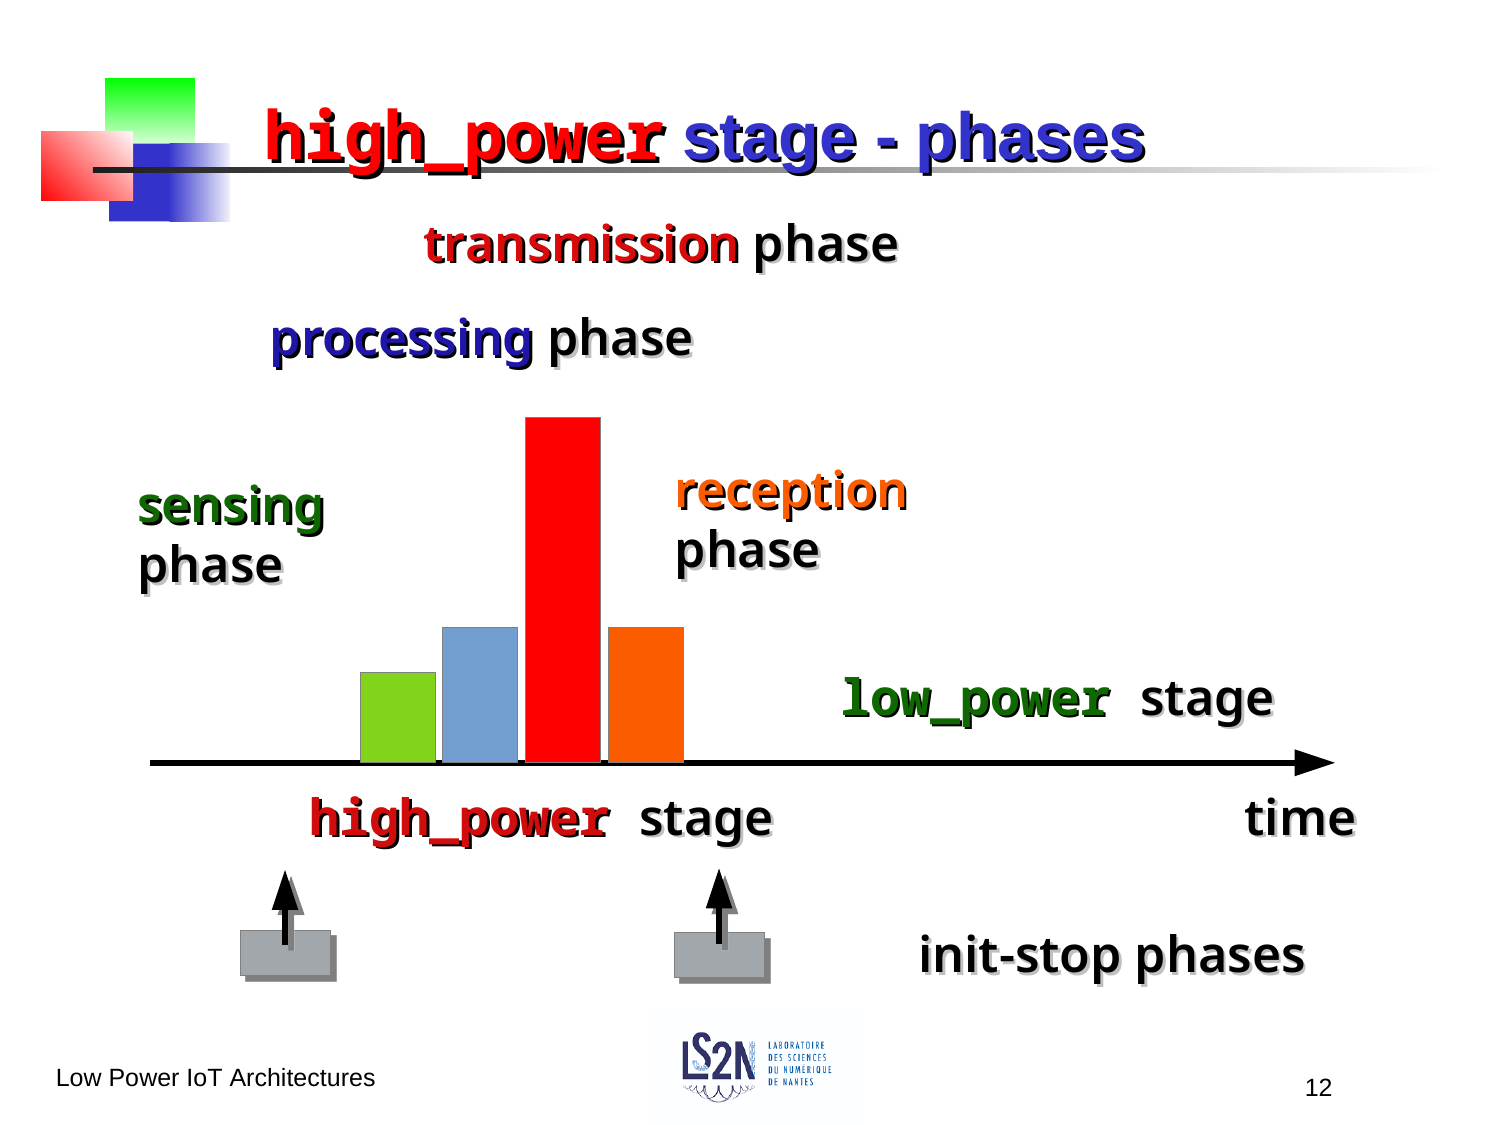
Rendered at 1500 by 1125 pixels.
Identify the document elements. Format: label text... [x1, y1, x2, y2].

text_box high_power stage [294, 777, 796, 868]
text_box reception phase [660, 450, 931, 586]
text_box sensing phase [122, 464, 378, 600]
text_box init-stop phases [903, 915, 1336, 991]
text_box [674, 932, 765, 978]
text_box [442, 627, 518, 763]
text_box low_power stage [825, 657, 1306, 733]
text_box [525, 417, 601, 763]
text_box transmission phase [408, 203, 961, 286]
picture [651, 1009, 862, 1125]
text_box [360, 672, 436, 763]
text_box [608, 627, 684, 763]
title high_power stage - phases [120, 75, 1220, 181]
text_box time [1230, 777, 1411, 853]
text_box [240, 930, 331, 976]
text_box processing phase [255, 298, 736, 388]
